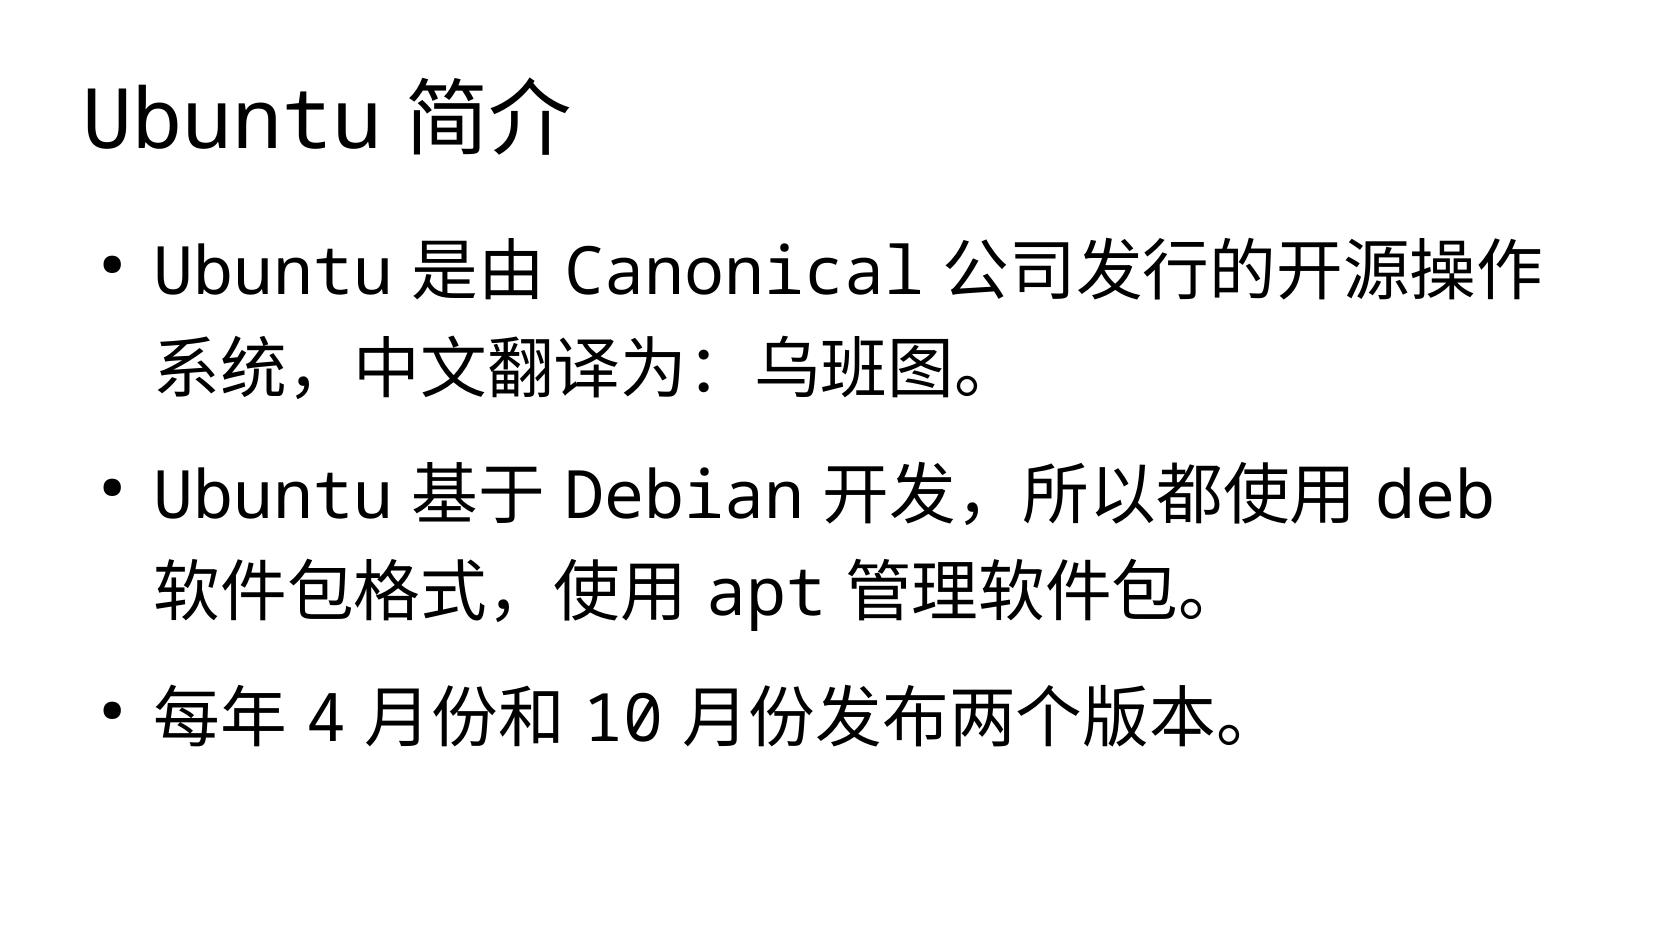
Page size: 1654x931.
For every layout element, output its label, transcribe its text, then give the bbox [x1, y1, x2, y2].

title Ubuntu简介 [82, 37, 1571, 189]
list Ubuntu是由Canonical公司发行的开源操作系统，中文翻译为：乌班图。 Ubuntu基于Debian开发，所以都使用deb软件包格式，使用apt管理软件包。 每年4月份和10月份发布两个版本。 [82, 217, 1571, 815]
